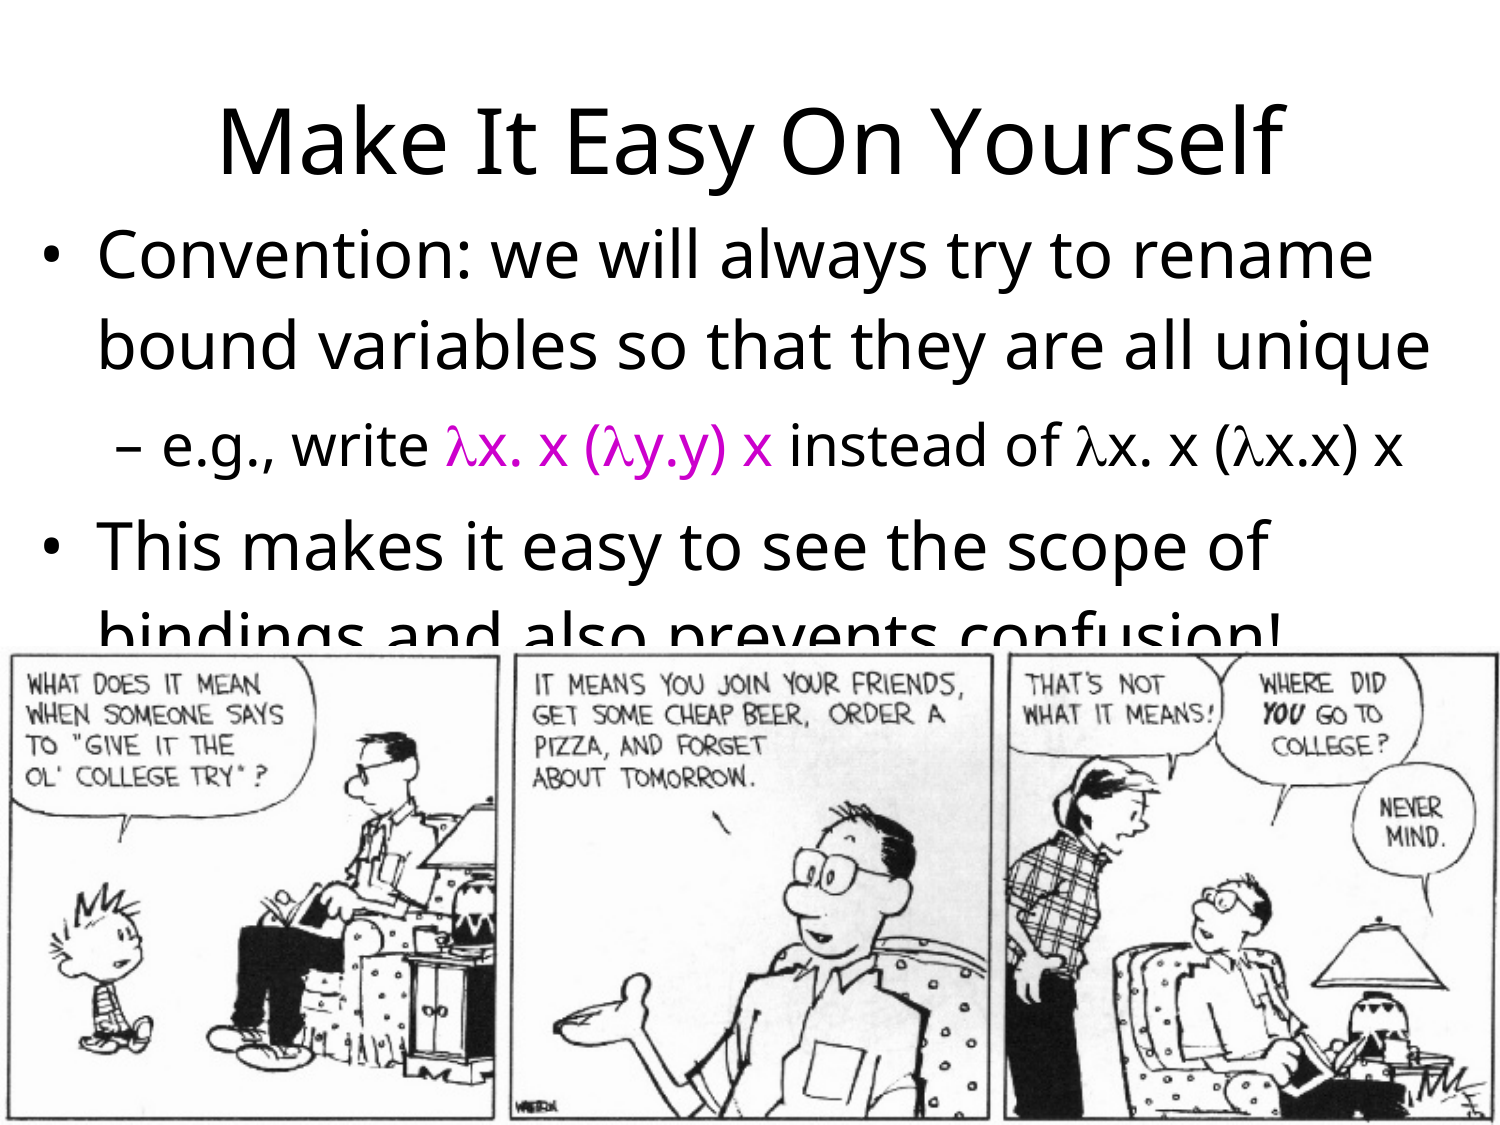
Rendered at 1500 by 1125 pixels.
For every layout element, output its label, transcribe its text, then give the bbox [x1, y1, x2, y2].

title Make It Easy On Yourself [24, 45, 1476, 199]
picture [0, 646, 1500, 1125]
list Convention: we will always try to rename bound variables so that they are all unique e.g., write x. x (y.y) x instead of x. x (x.x) x This makes it easy to see the scope of bindings and also prevents confusion! [24, 199, 1476, 646]
